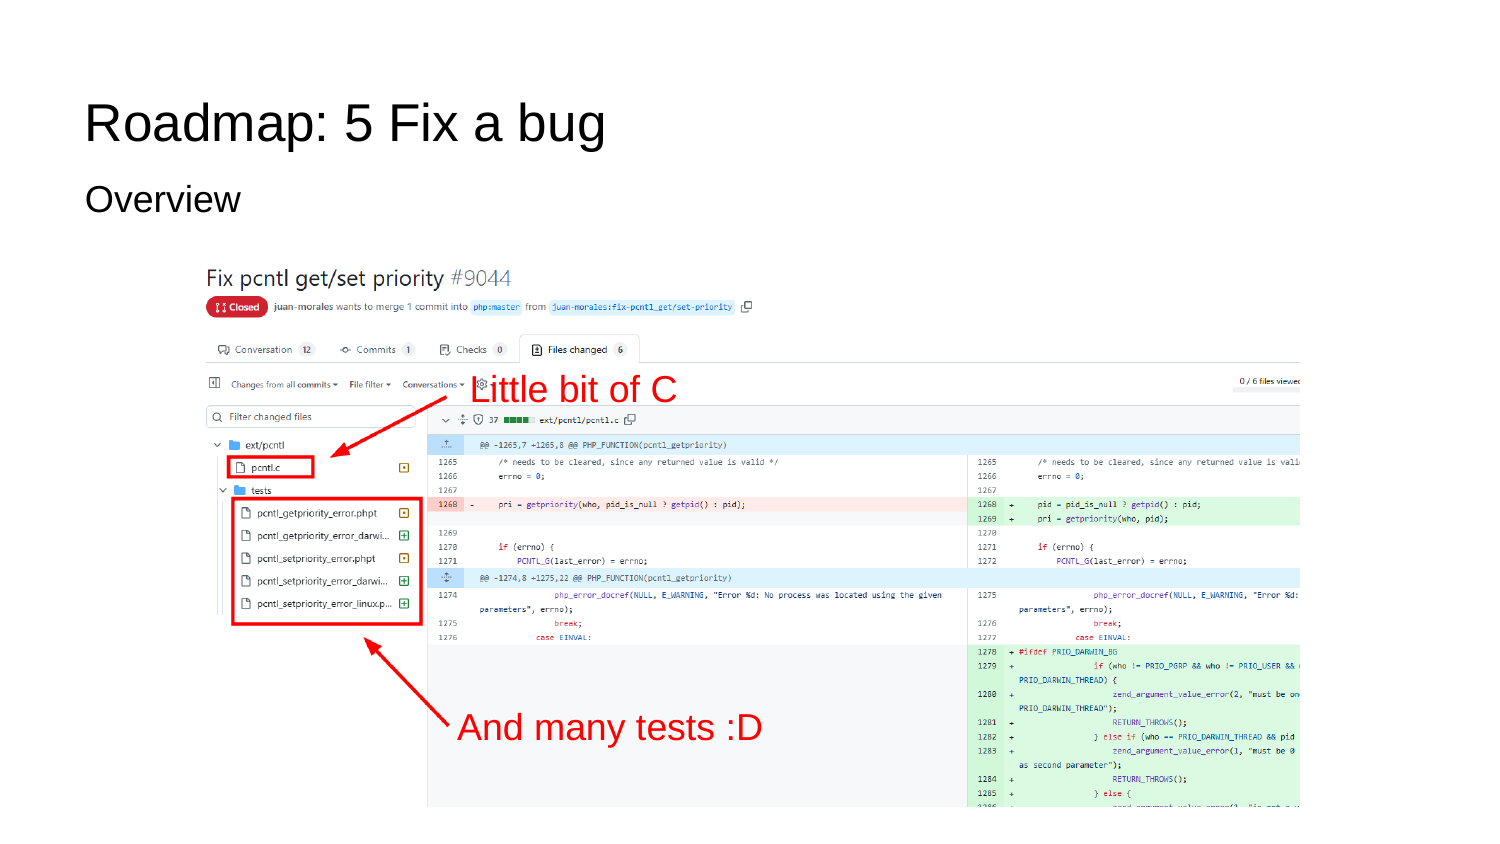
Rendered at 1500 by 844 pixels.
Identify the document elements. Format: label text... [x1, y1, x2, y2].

text_box Little bit of C [454, 350, 708, 426]
title Overview [69, 160, 1468, 233]
text_box And many tests :D [442, 687, 975, 763]
title Roadmap: 5 Fix a bug [69, 72, 1468, 160]
picture [200, 245, 1300, 807]
